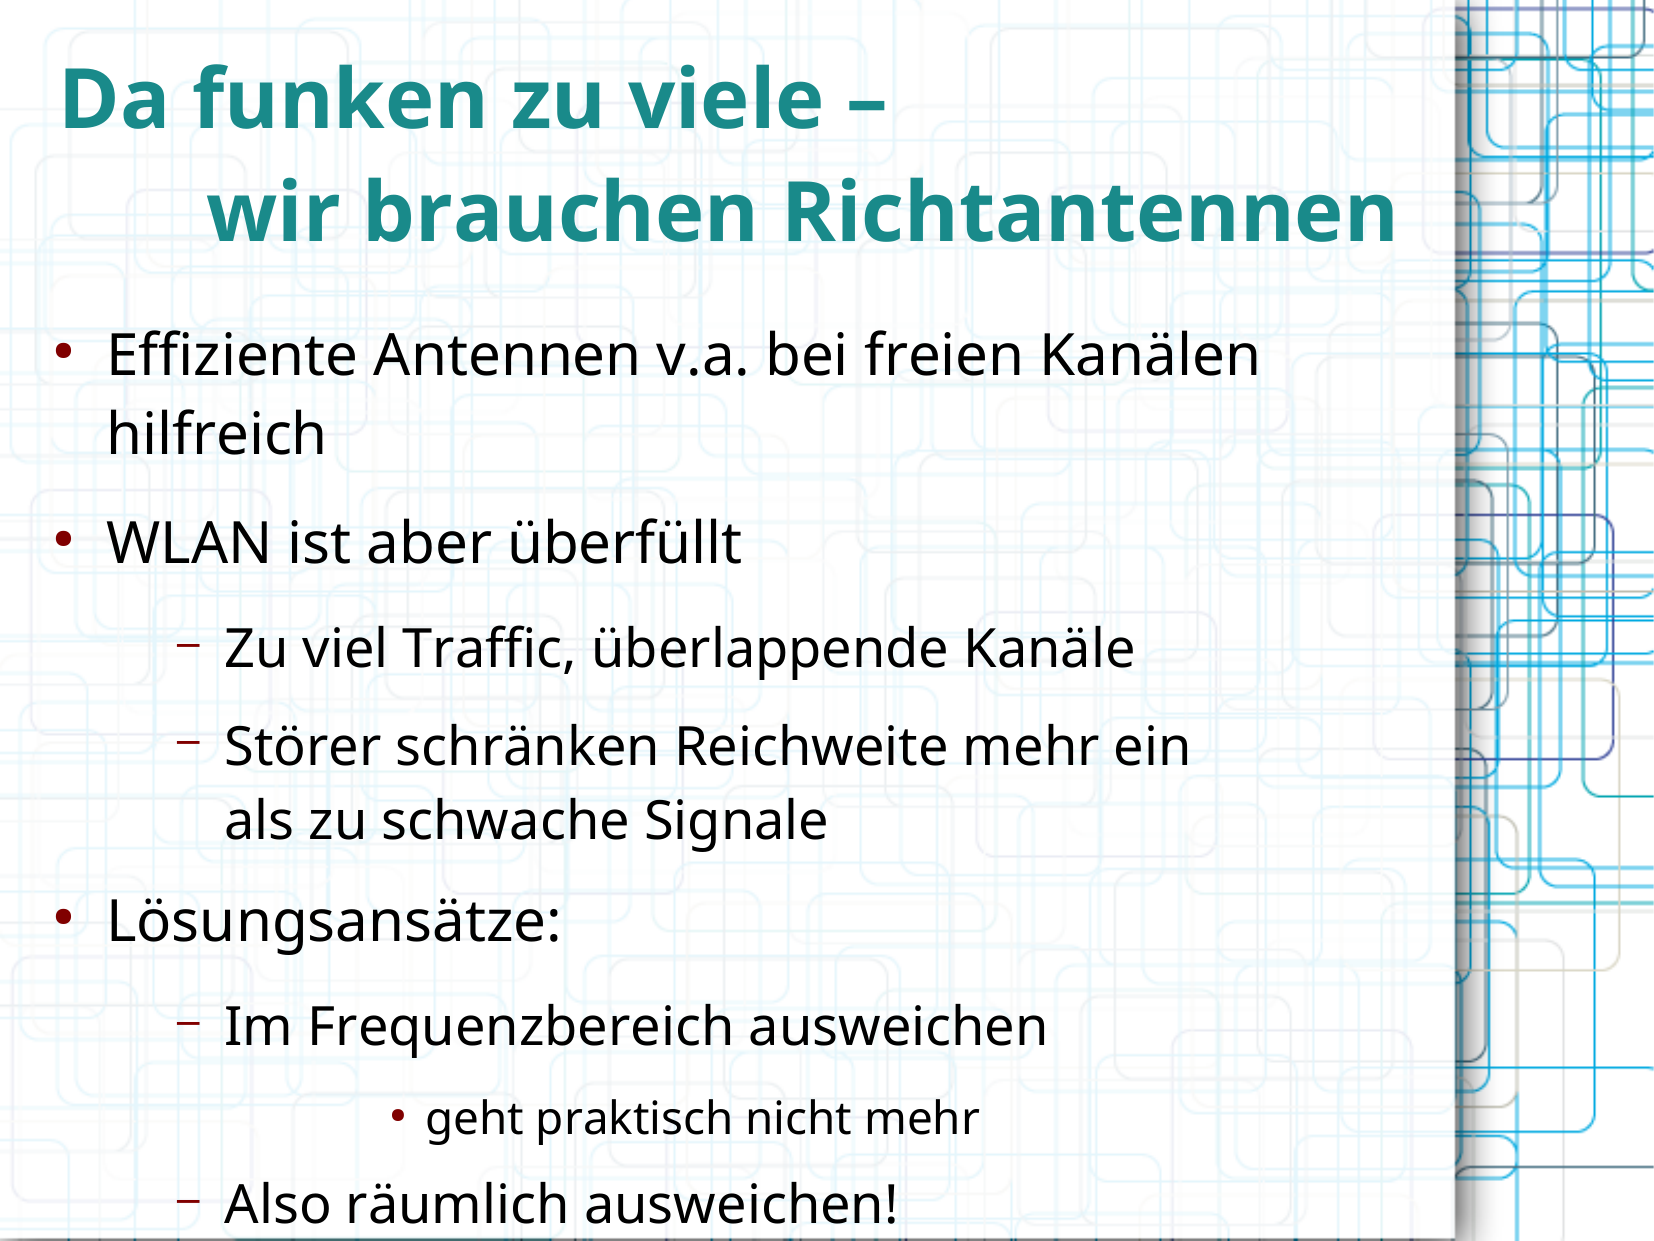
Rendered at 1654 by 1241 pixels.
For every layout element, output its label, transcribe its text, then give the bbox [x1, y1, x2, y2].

list Effiziente Antennen v.a. bei freien Kanälen hilfreich WLAN ist aber überfüllt Zu viel Traffic, überlappende Kanäle Störer schränken Reichweite mehr ein als zu schwache Signale Lösungsansätze: Im Frequenzbereich ausweichen geht praktisch nicht mehr Also räumlich ausweichen! Durch geeignete Antennen [35, 312, 1441, 1205]
picture [0, 0, 1654, 1241]
title Da funken zu viele – wir brauchen Richtantennen [59, 49, 1418, 257]
